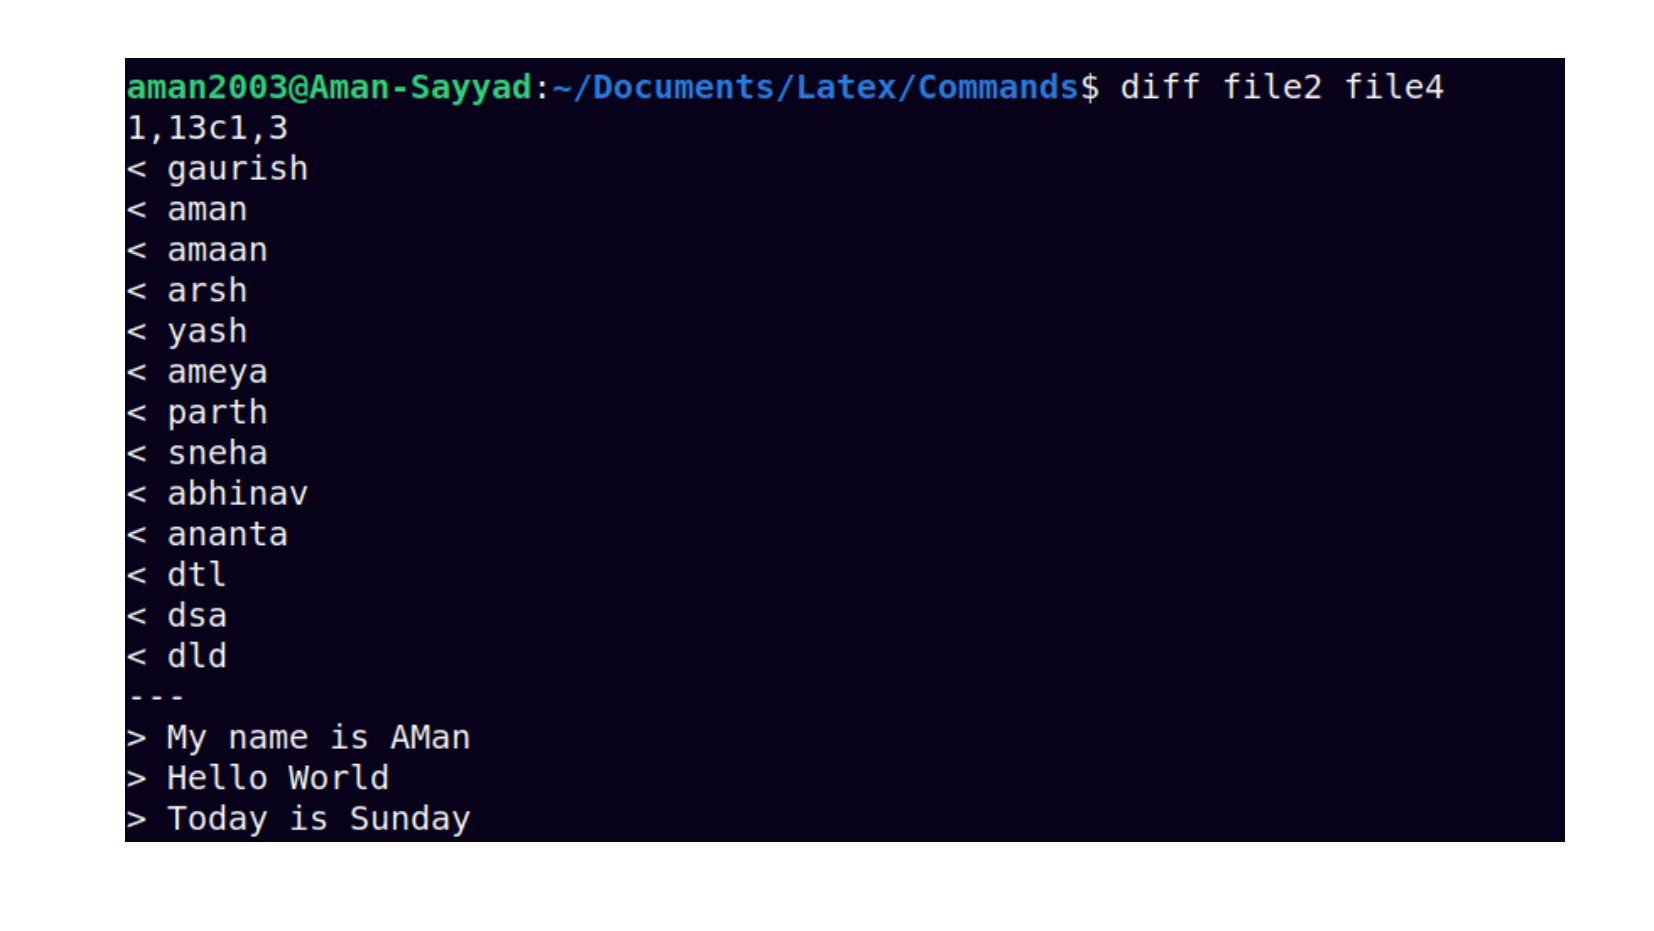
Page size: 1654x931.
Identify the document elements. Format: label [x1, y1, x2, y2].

picture [125, 58, 1565, 842]
